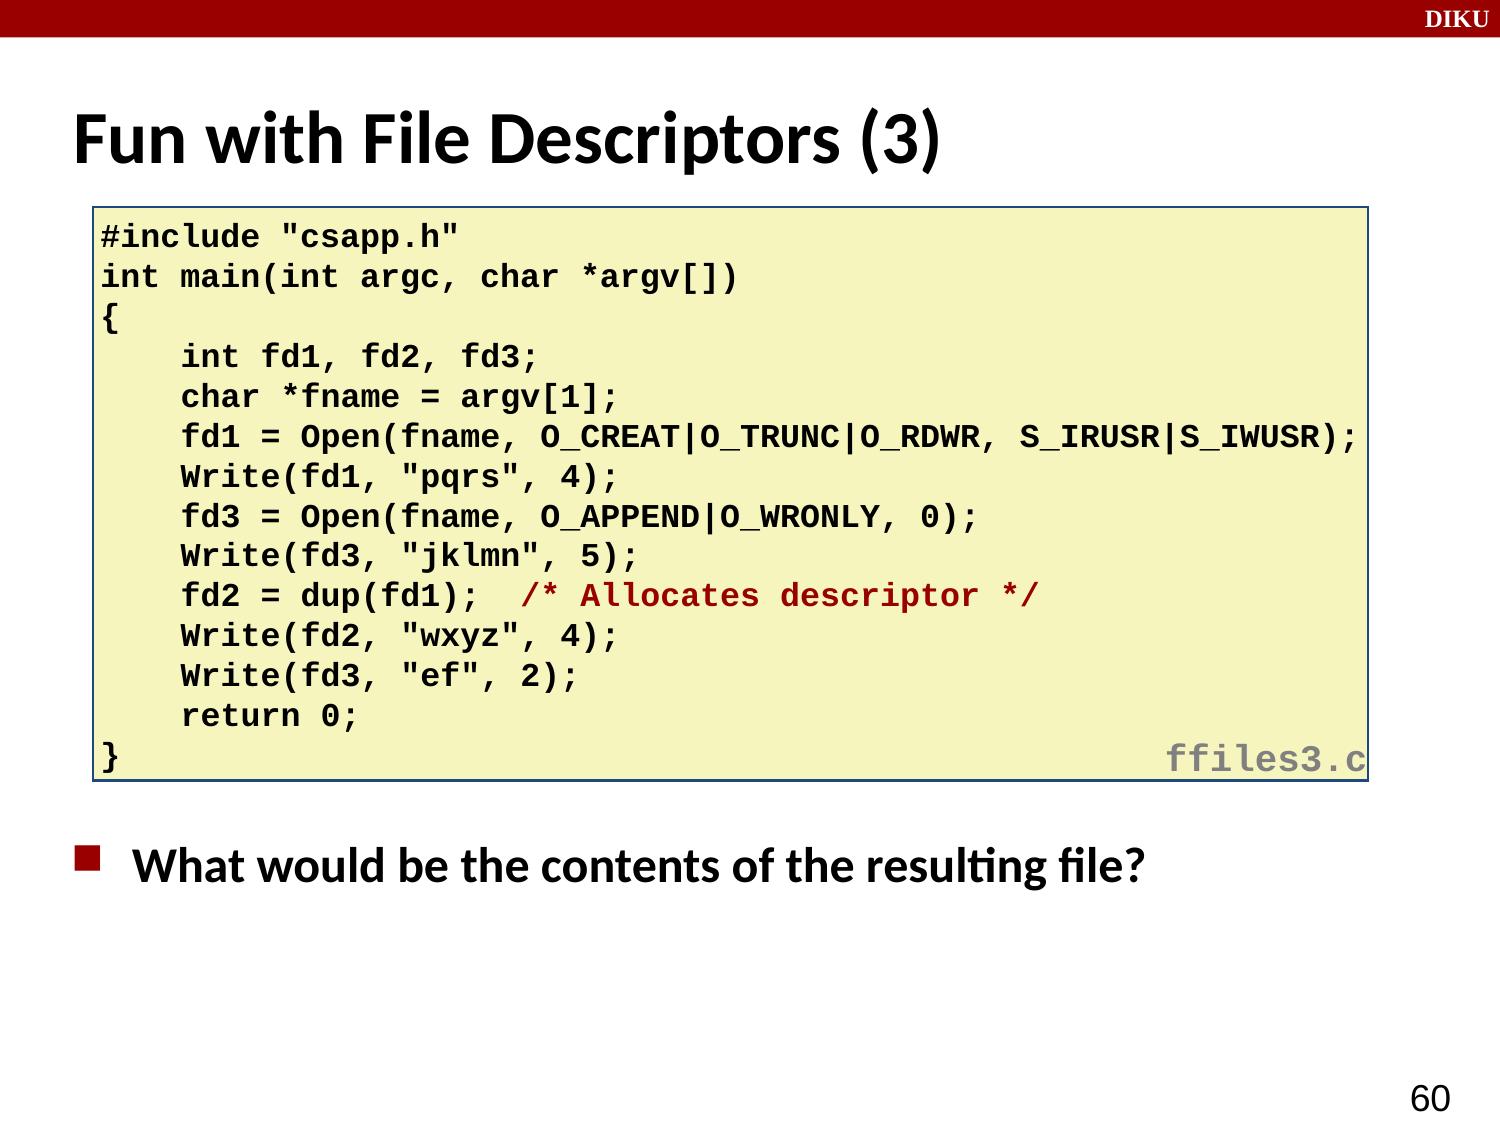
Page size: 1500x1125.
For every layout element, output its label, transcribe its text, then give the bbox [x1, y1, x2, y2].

text_box #include "csapp.h" int main(int argc, char *argv[]) { int fd1, fd2, fd3; char *fname = argv[1]; fd1 = Open(fname, O_CREAT|O_TRUNC|O_RDWR, S_IRUSR|S_IWUSR); Write(fd1, "pqrs", 4); fd3 = Open(fname, O_APPEND|O_WRONLY, 0); Write(fd3, "jklmn", 5); fd2 = dup(fd1); /* Allocates descriptor */ Write(fd2, "wxyz", 4); Write(fd3, "ef", 2); return 0; } [93, 206, 1369, 781]
text_box Fun with File Descriptors (3) [58, 71, 1304, 197]
text_box What would be the contents of the resulting file? [60, 825, 1424, 913]
text_box ffiles3.c [1149, 726, 1383, 787]
